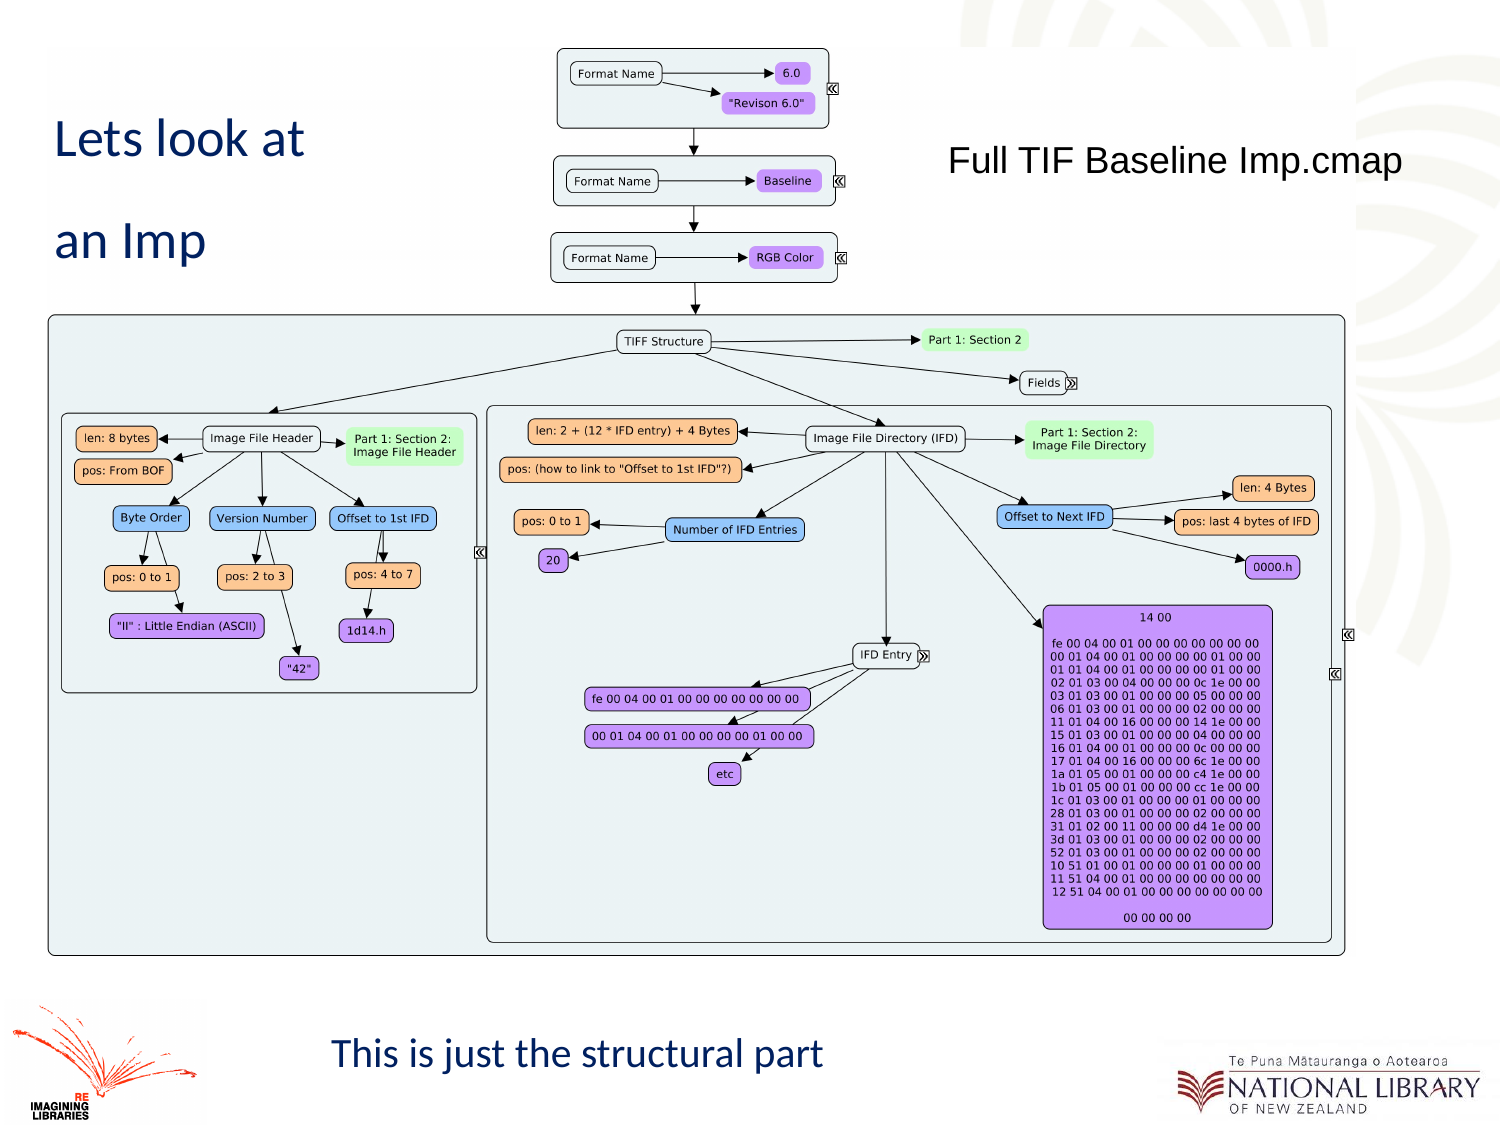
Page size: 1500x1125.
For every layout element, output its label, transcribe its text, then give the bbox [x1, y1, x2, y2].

text_box Full TIF Baseline Imp.cmap [933, 132, 1418, 189]
list This is just the structural part [259, 1018, 1142, 1111]
title Lets look at an Imp [39, 96, 426, 284]
picture [0, 0, 1500, 1125]
